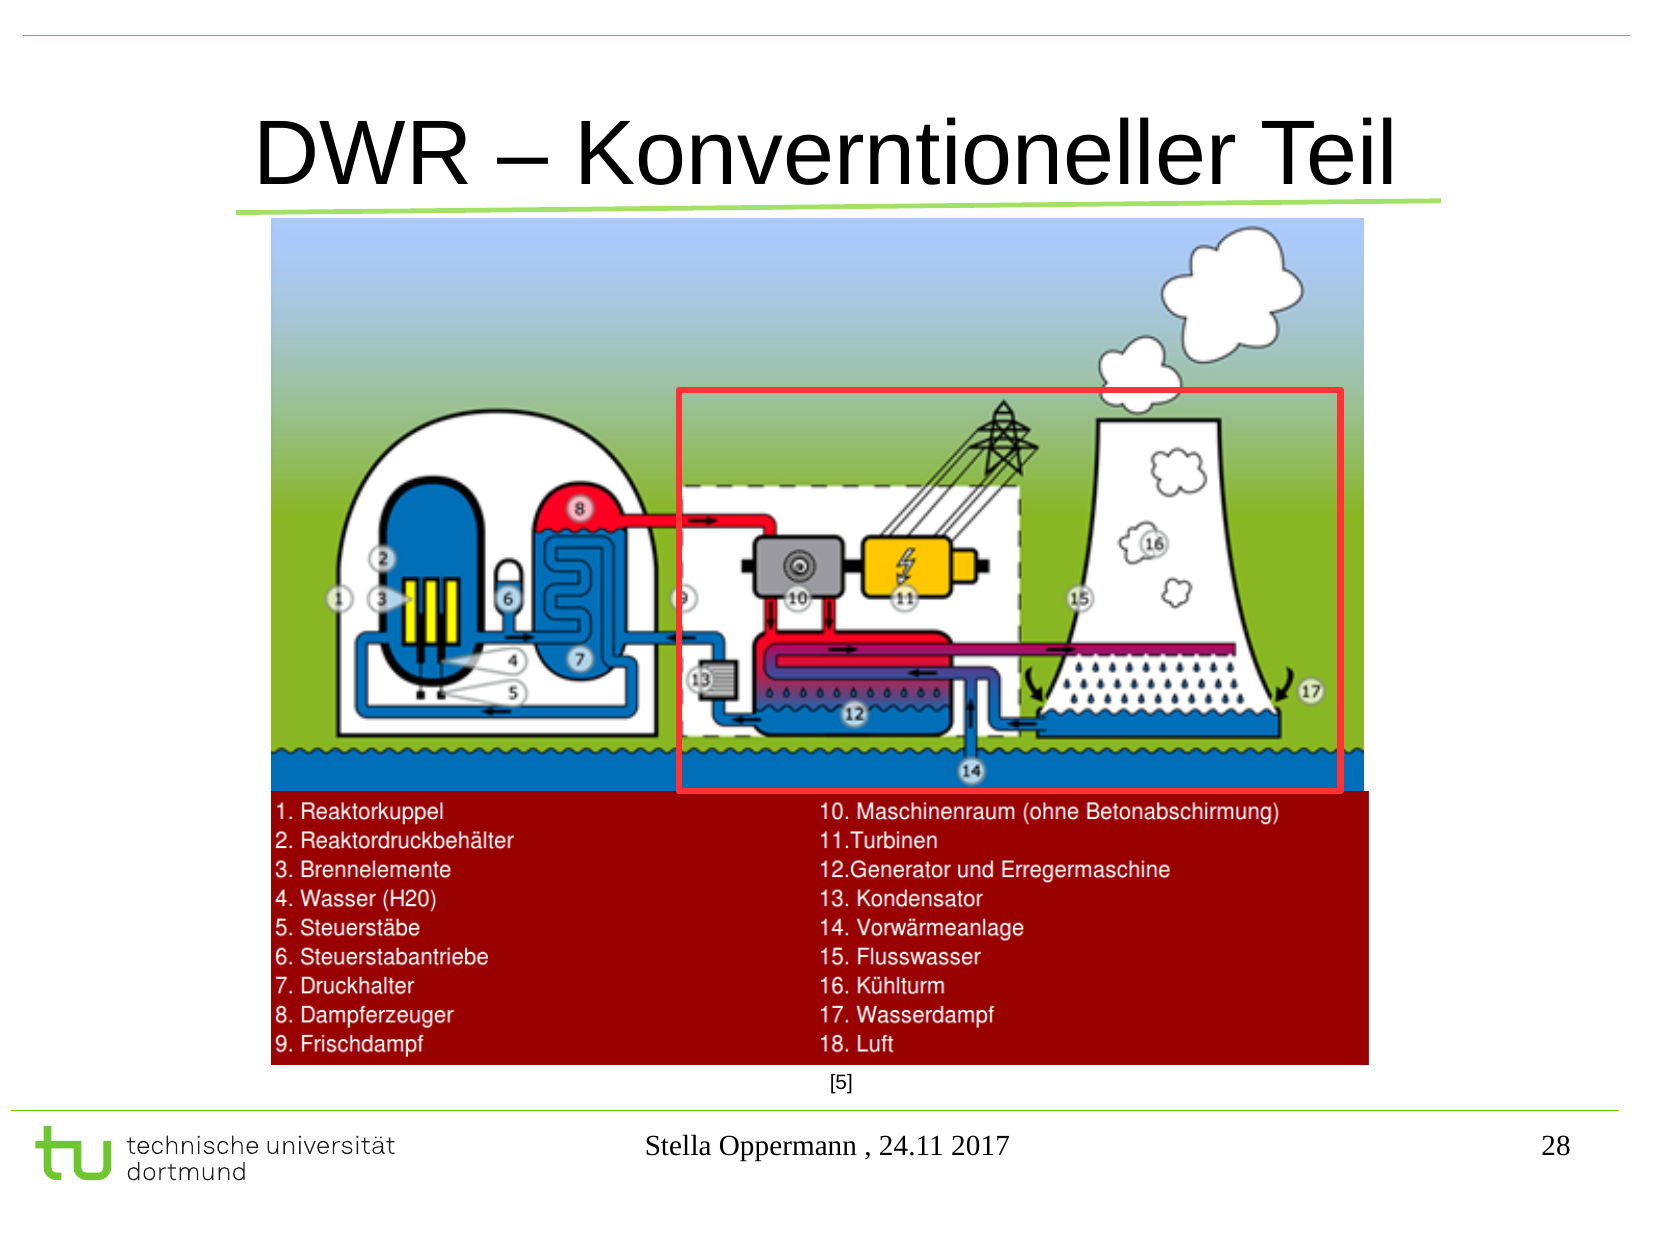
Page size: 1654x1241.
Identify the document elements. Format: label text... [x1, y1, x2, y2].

title DWR – Konverntioneller Teil [82, 49, 1571, 257]
chart [35, 1125, 461, 1241]
picture [271, 218, 1371, 1065]
text_box [5] [814, 1062, 898, 1123]
